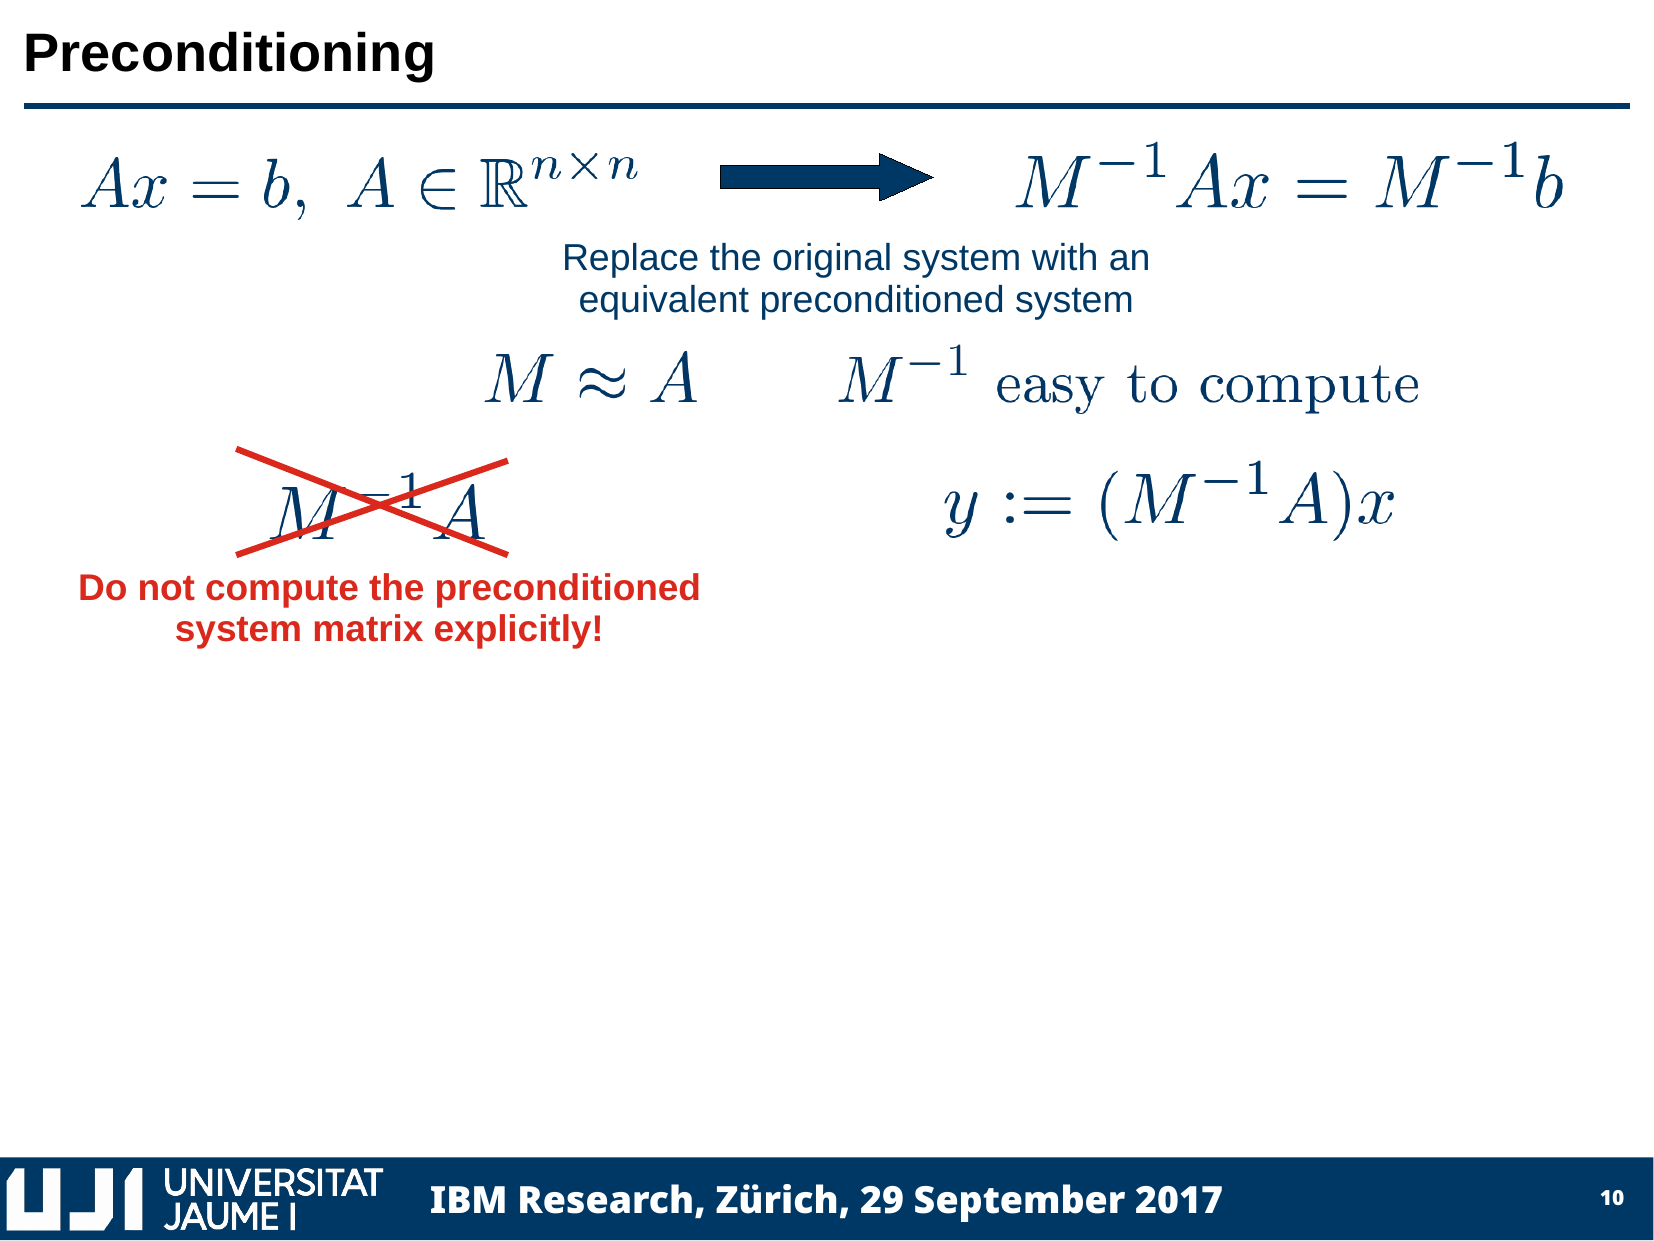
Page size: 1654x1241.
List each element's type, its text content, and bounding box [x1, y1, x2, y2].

picture [838, 344, 1418, 414]
picture [269, 472, 368, 539]
picture [944, 460, 1394, 541]
title Preconditioning [23, 0, 1630, 107]
picture [307, 472, 462, 501]
picture [484, 351, 697, 402]
text_box [720, 153, 934, 201]
text_box Do not compute the preconditioned system matrix explicitly! [0, 566, 733, 650]
picture [81, 153, 638, 220]
picture [0, 1158, 390, 1241]
picture [1015, 141, 1563, 208]
picture [295, 509, 455, 539]
list Replace the original system with an equivalent preconditioned system [437, 236, 1205, 343]
picture [391, 473, 485, 539]
